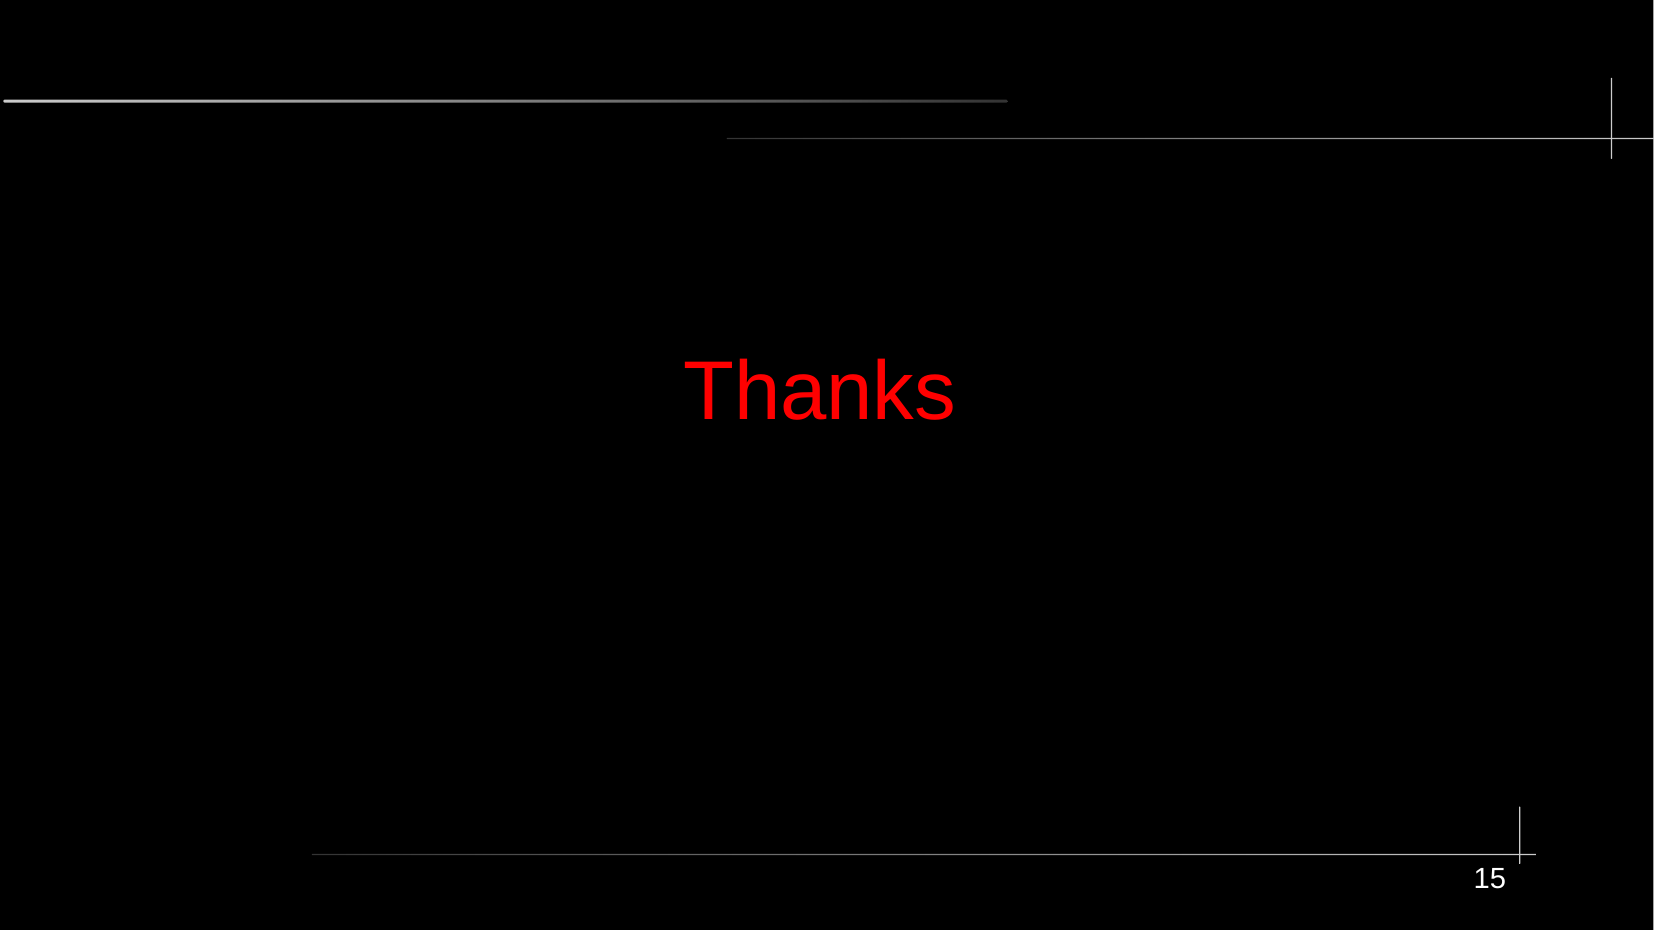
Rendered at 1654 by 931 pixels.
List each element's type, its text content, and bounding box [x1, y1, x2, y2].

subtitle Thanks [37, 144, 1603, 638]
